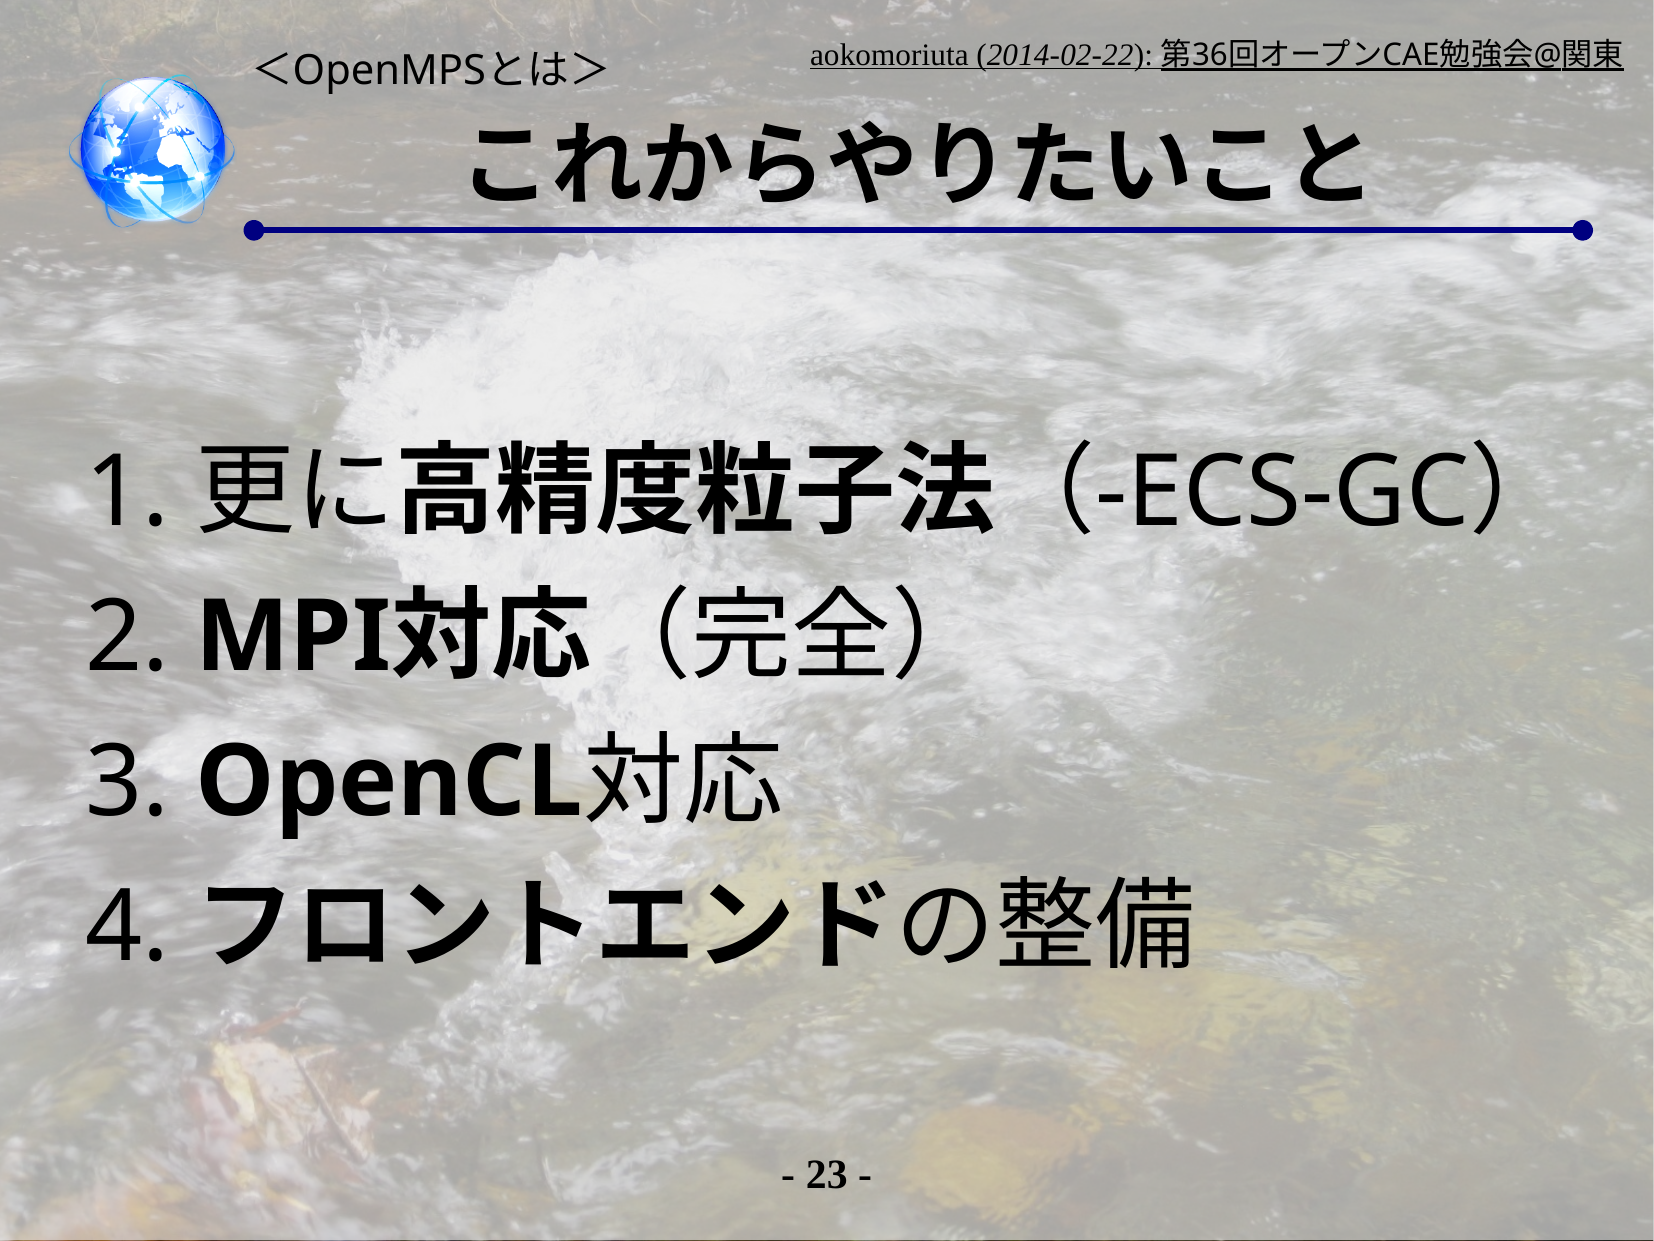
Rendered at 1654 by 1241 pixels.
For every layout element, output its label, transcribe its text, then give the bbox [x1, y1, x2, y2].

text_box ＜OpenMPSとは＞ [236, 28, 1004, 119]
title これからやりたいこと [265, 88, 1571, 227]
picture [65, 64, 237, 236]
text_box 1. 更に高精度粒子法（-ECS-GC） 2. MPI対応（完全） 3. OpenCL対応 4. フロントエンドの整備 [70, 401, 1654, 1017]
